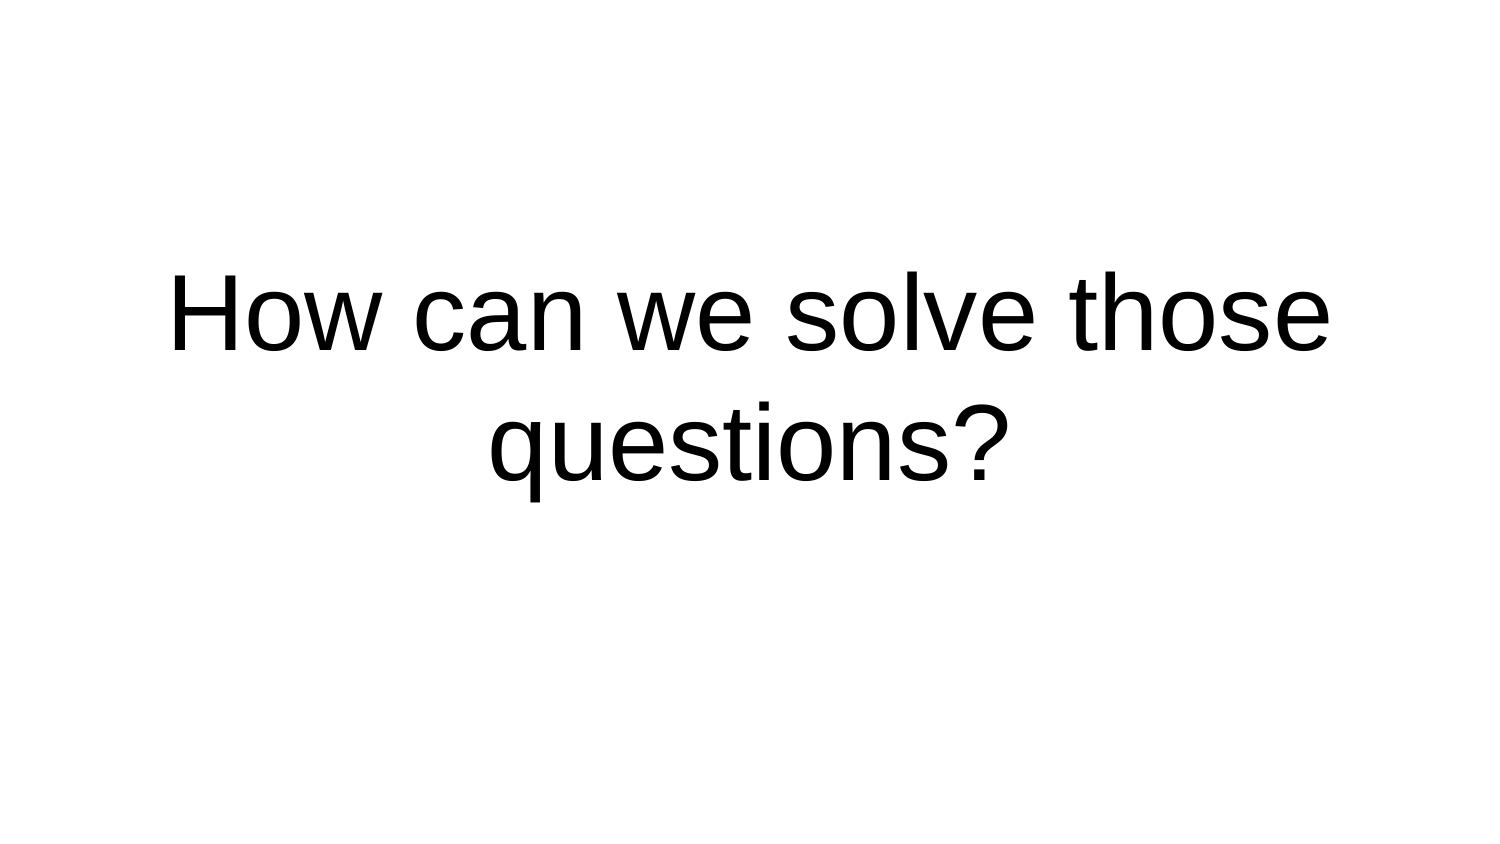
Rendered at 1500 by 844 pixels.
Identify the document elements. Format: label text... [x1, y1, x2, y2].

title How can we solve those questions? [112, 326, 1388, 517]
